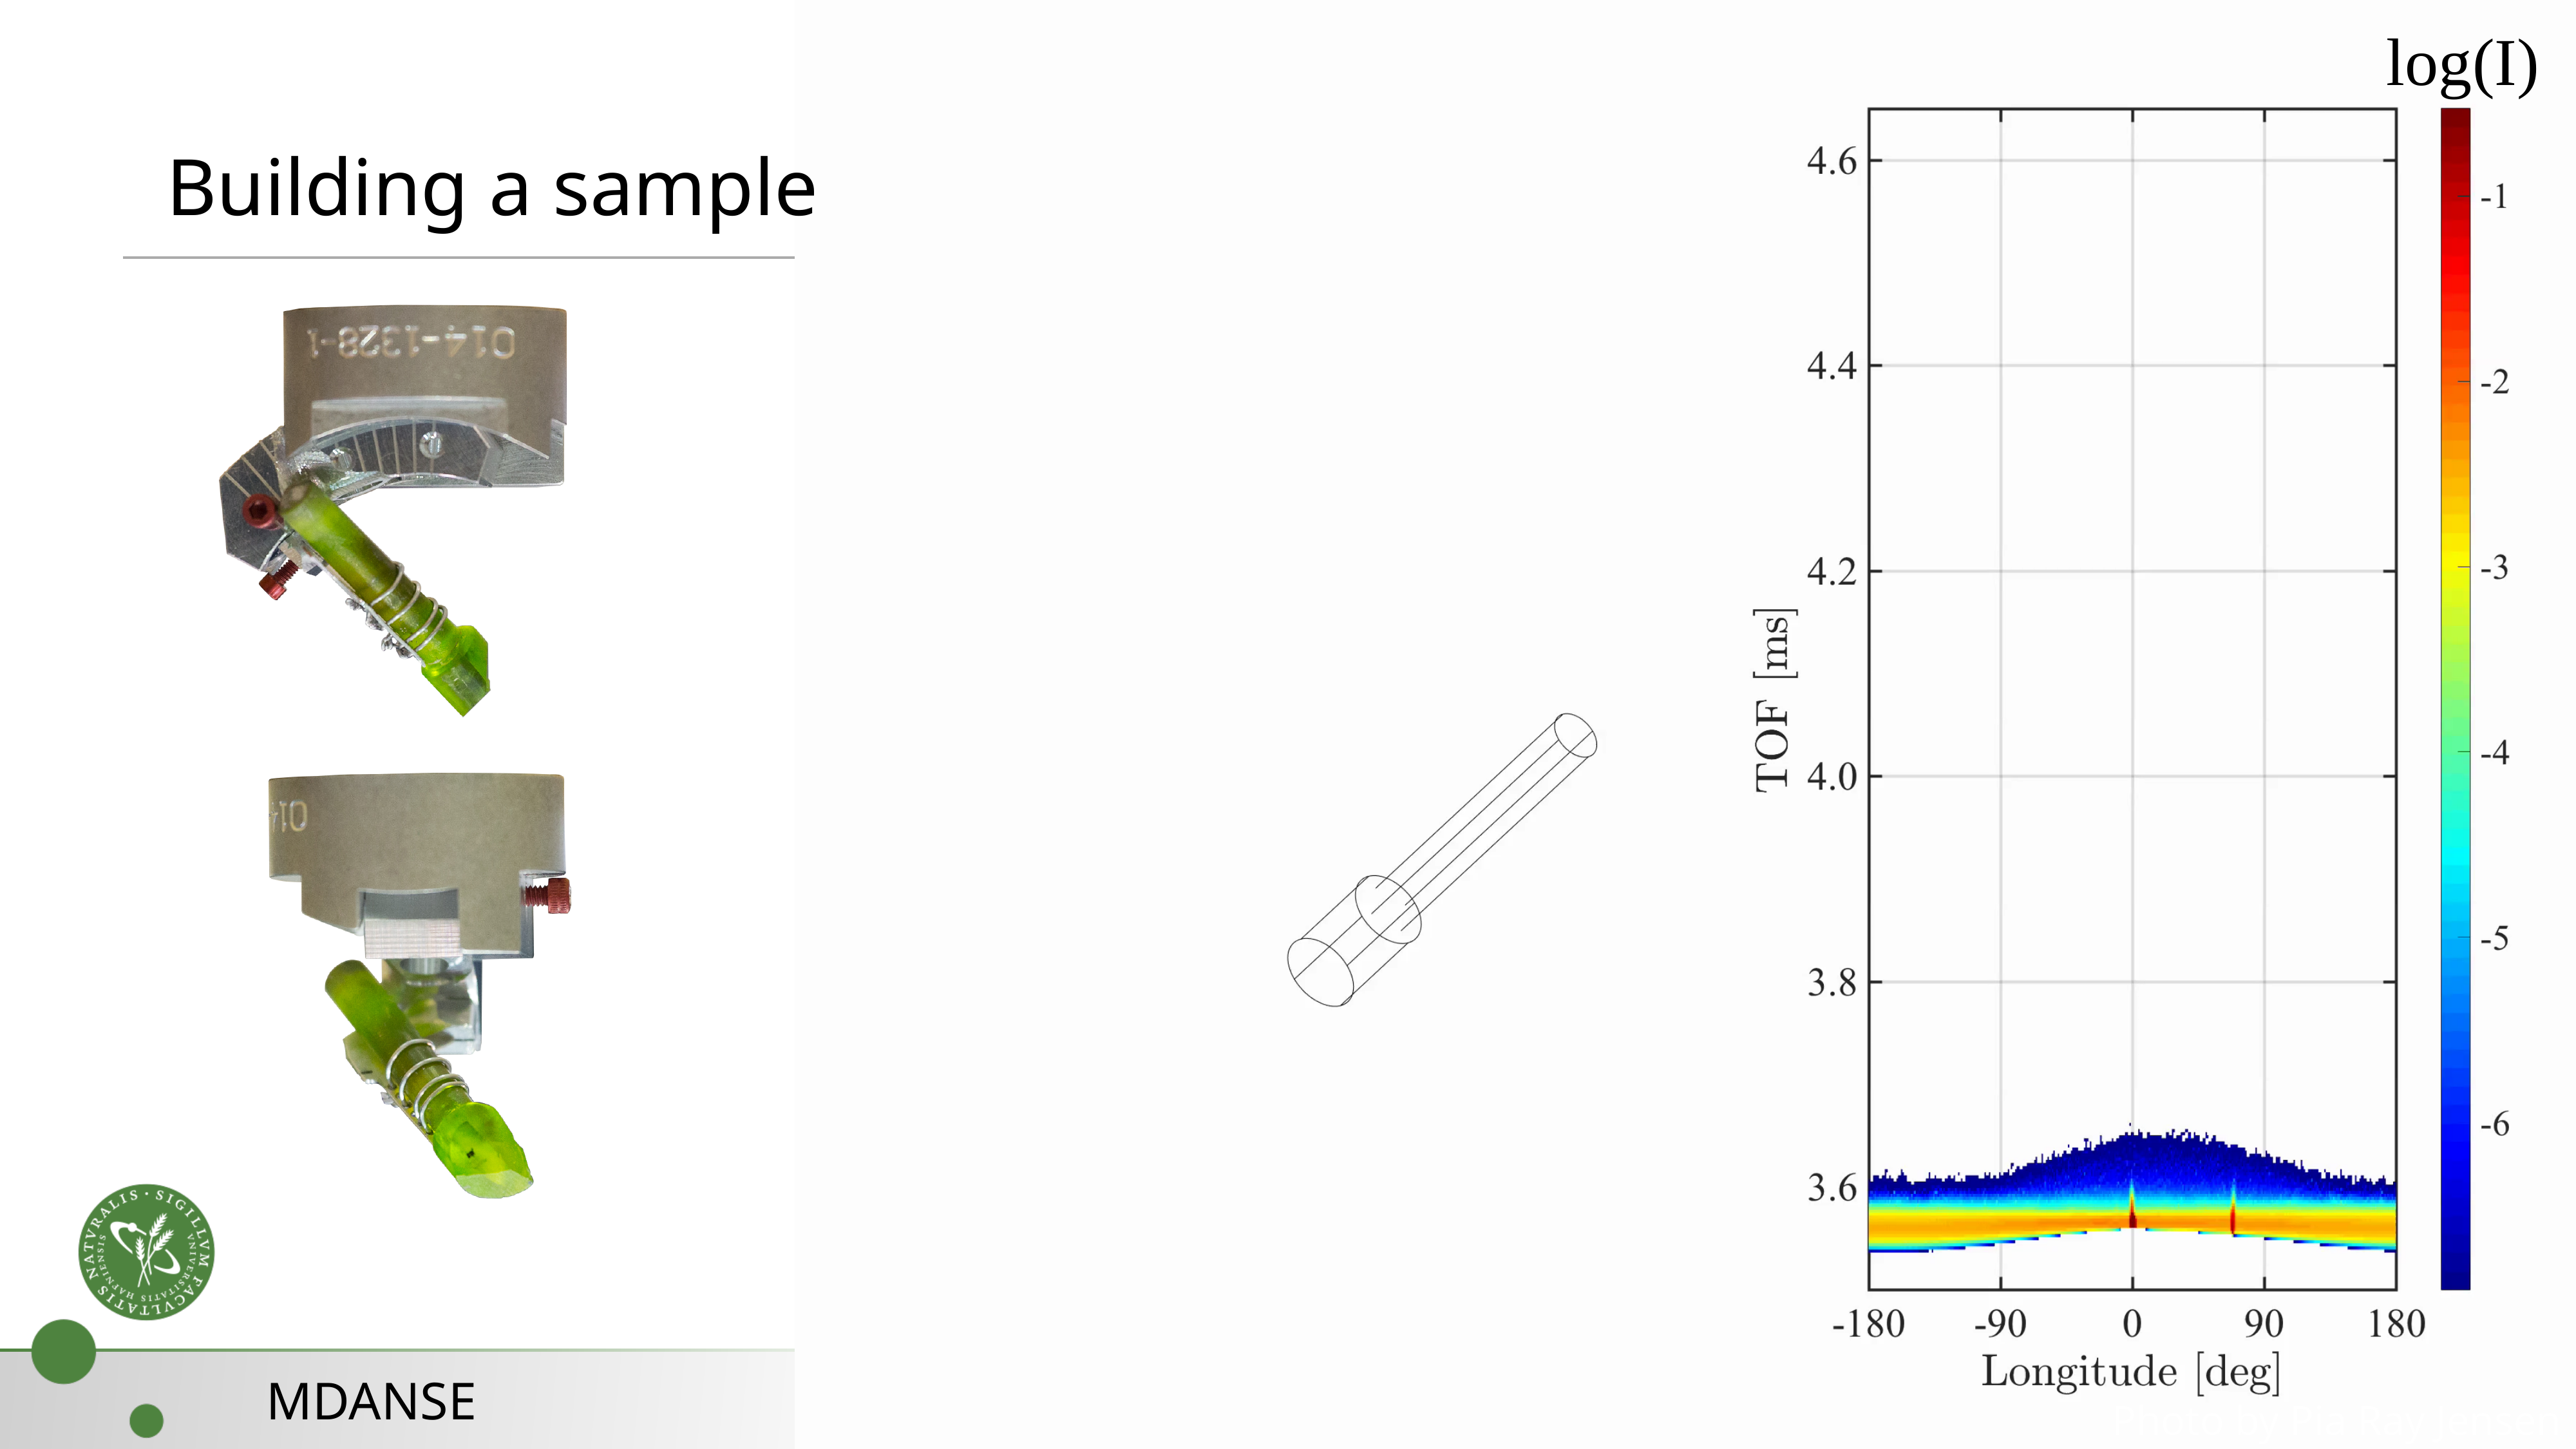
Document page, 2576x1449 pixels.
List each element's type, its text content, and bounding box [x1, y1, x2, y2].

title Building a sample [158, 0, 1922, 239]
text_box log(I) [2381, 12, 2545, 104]
text_box [794, 0, 2576, 1449]
picture [31, 142, 692, 1449]
text_box Photo by Pia Ray Jensen [2107, 1389, 2568, 1449]
